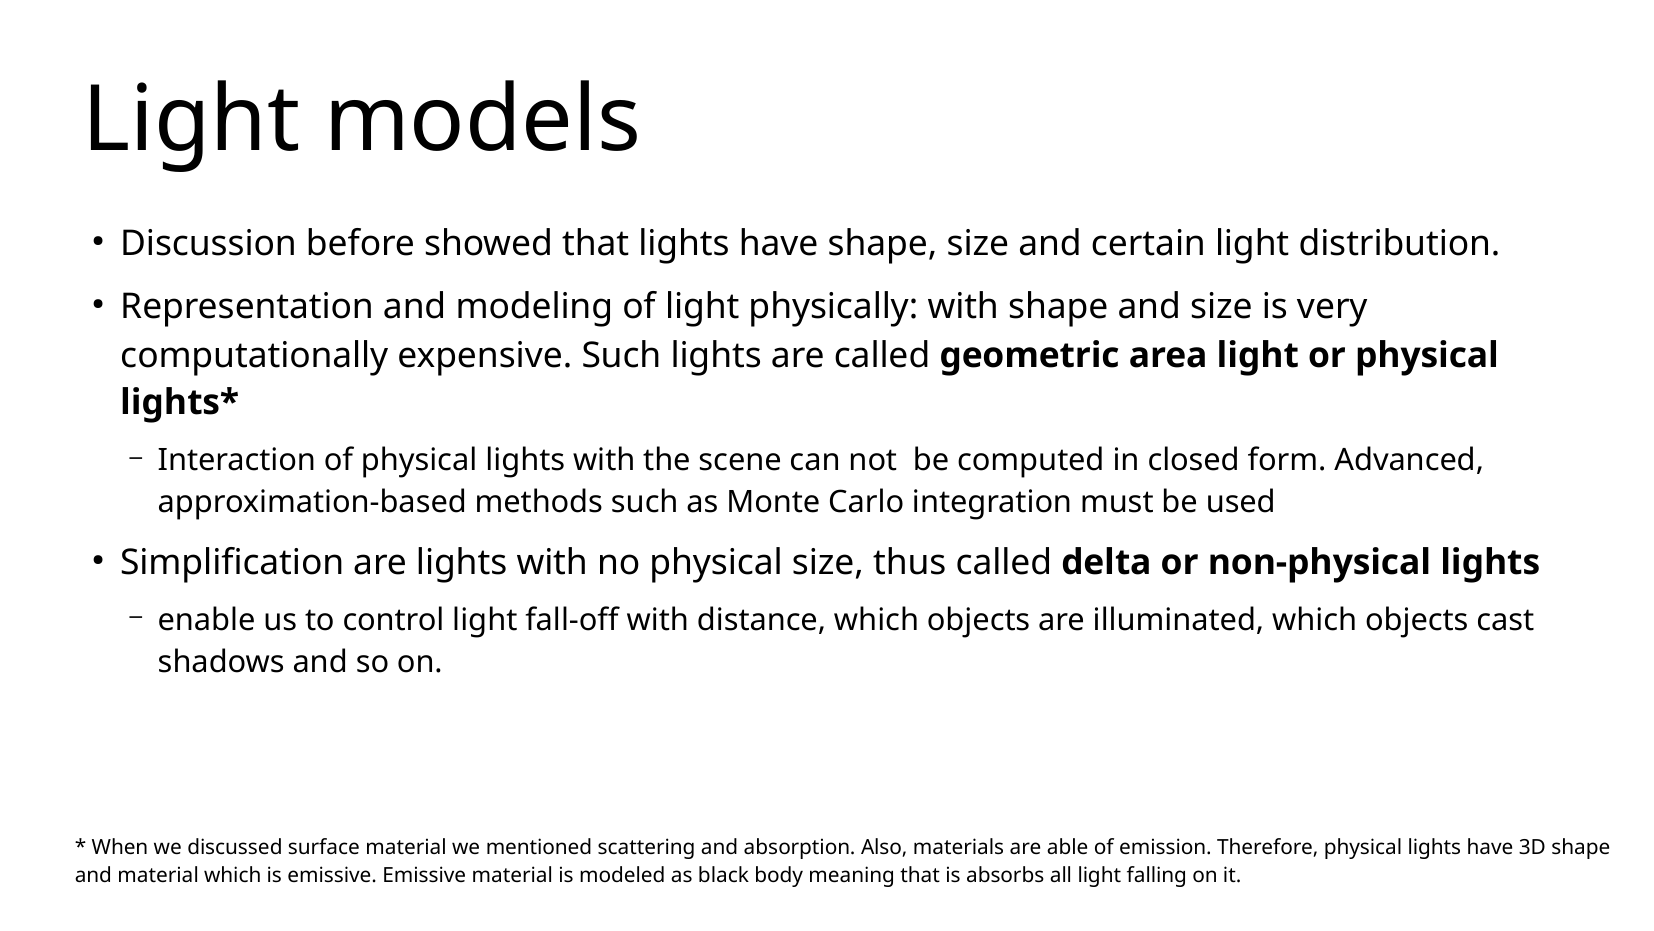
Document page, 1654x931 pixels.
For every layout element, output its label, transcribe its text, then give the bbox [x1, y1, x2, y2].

title Light models [82, 37, 1571, 193]
text_box * When we discussed surface material we mentioned scattering and absorption. Also, materials are able of emission. Therefore, physical lights have 3D shape and material which is emissive. Emissive material is modeled as black body meaning that is absorbs all light falling on it. [60, 825, 1636, 892]
list Discussion before showed that lights have shape, size and certain light distribution. Representation and modeling of light physically: with shape and size is very computationally expensive. Such lights are called geometric area light or physical lights* Interaction of physical lights with the scene can not be computed in closed form. Advanced, approximation-based methods such as Monte Carlo integration must be used Simplification are lights with no physical size, thus called delta or non-physical lights enable us to control light fall-off with distance, which objects are illuminated, which objects cast shadows and so on. [82, 217, 1571, 758]
